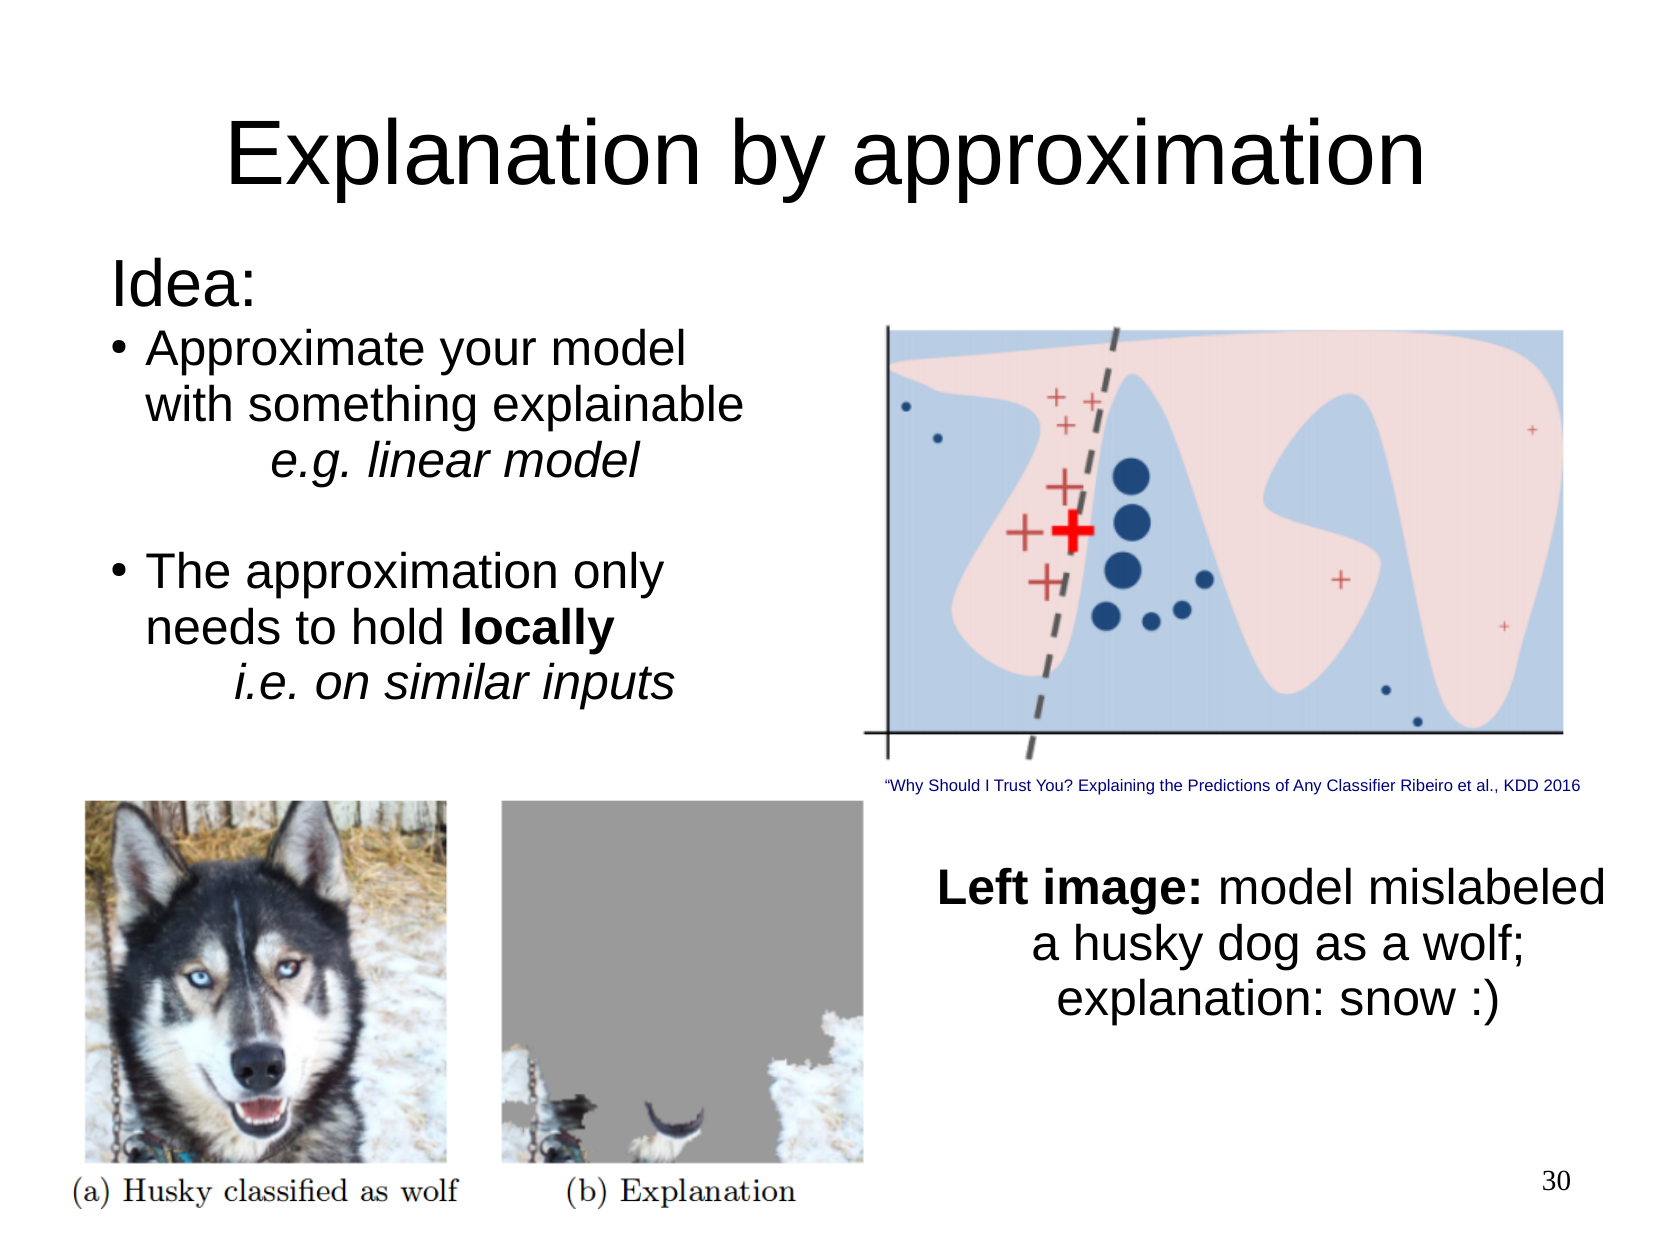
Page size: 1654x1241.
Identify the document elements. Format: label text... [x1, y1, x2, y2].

picture [64, 794, 875, 1209]
text_box “Why Should I Trust You? Explaining the Predictions of Any Classifier Ribeiro et al., KDD 2016 [870, 768, 1606, 826]
title Explanation by approximation [82, 49, 1571, 257]
picture [843, 299, 1587, 769]
subtitle Idea: Approximate your model with something explainable e.g. linear model The approximation only needs to hold locally i.e. on similar inputs [109, 180, 766, 776]
text_box Left image: model mislabeled a husky dog as a wolf; explanation: snow :) [855, 796, 1654, 1114]
